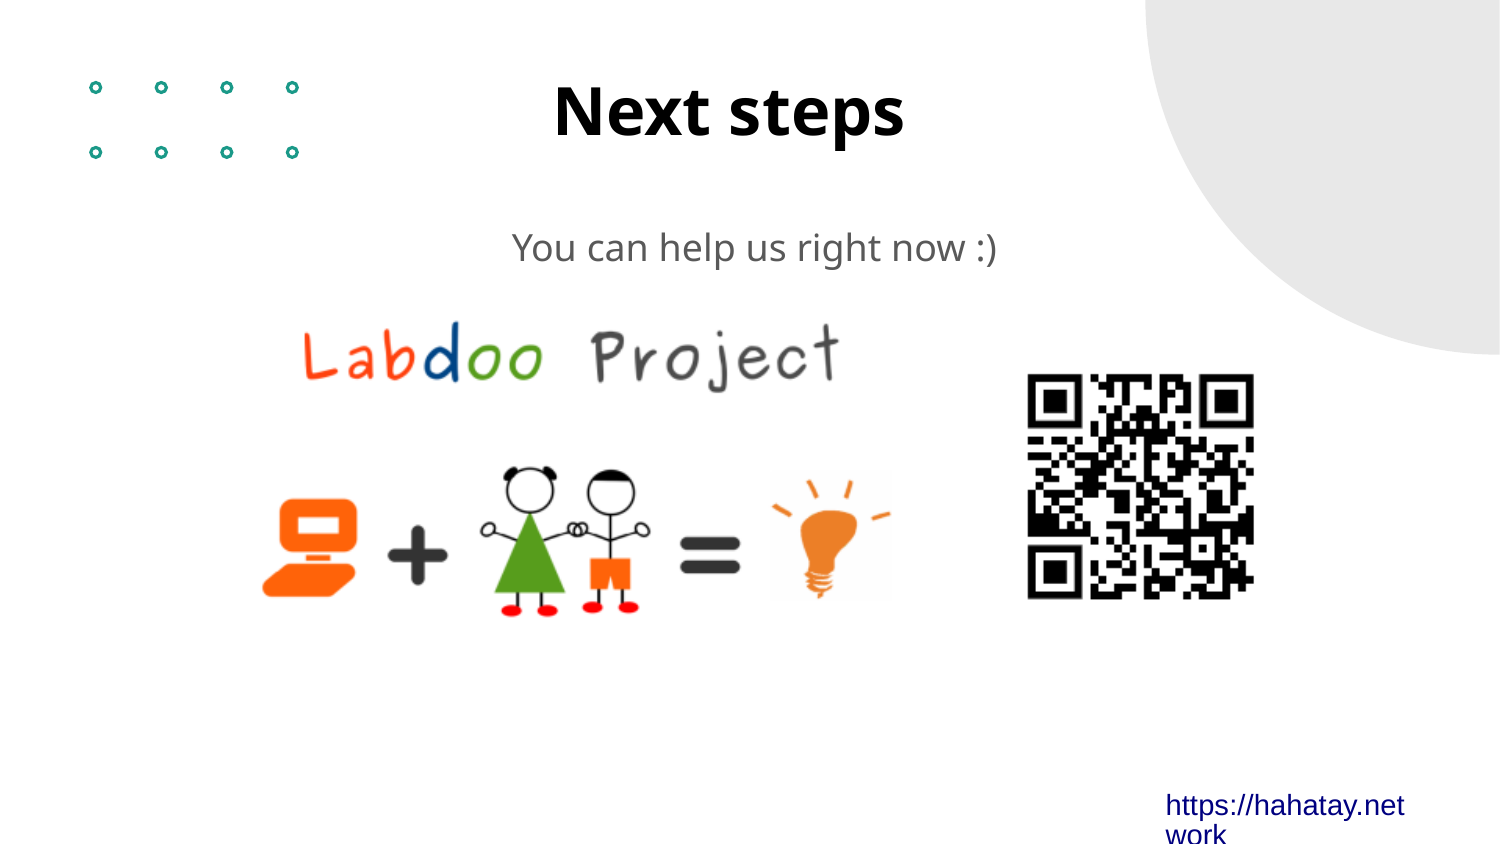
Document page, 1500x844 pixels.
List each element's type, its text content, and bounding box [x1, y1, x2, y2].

title Next steps [96, 53, 1363, 148]
picture [183, 310, 965, 630]
picture [1014, 365, 1276, 620]
text_box You can help us right now :) [421, 202, 1078, 285]
